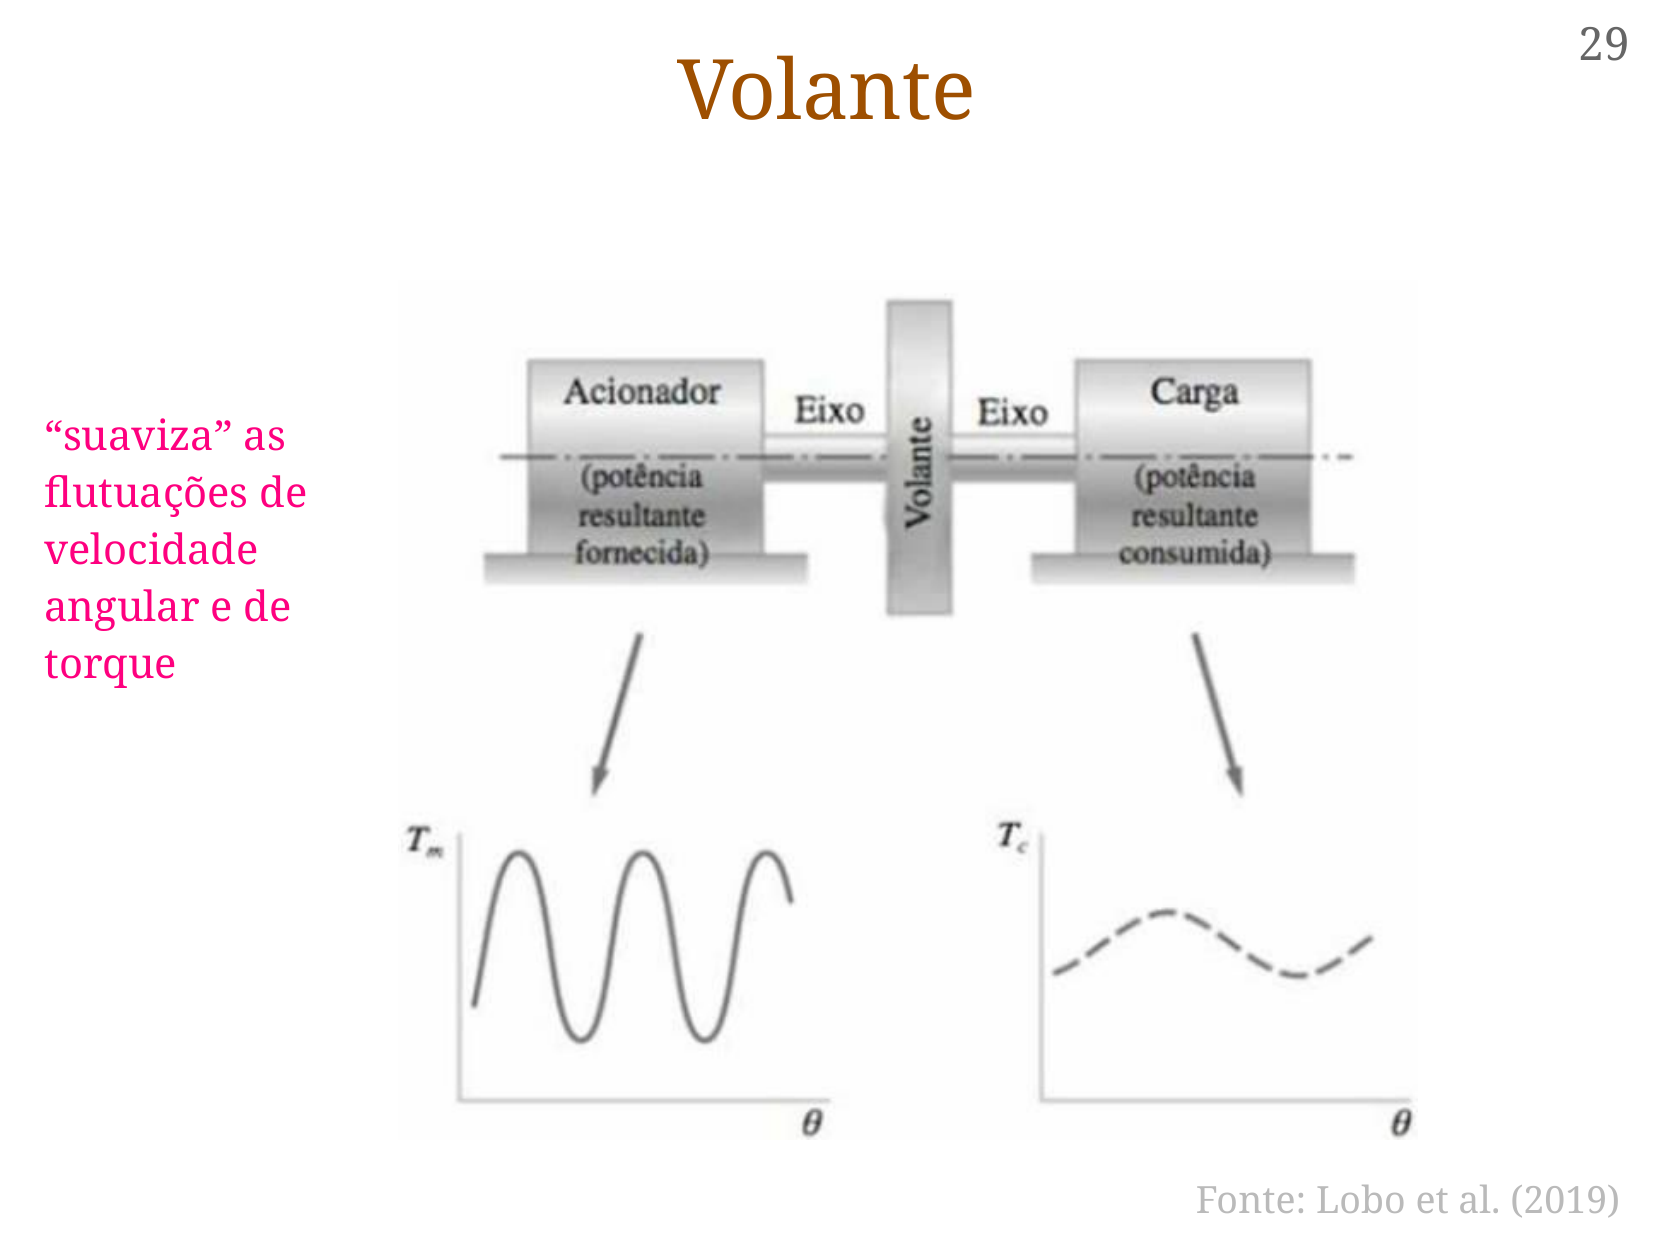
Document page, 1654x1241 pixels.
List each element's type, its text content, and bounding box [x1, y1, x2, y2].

text_box Fonte: Lobo et al. (2019) [1181, 1166, 1636, 1233]
title Volante [59, 29, 1595, 148]
picture [398, 280, 1418, 1140]
text_box “suaviza” as flutuações de velocidade angular e de torque [29, 398, 370, 699]
